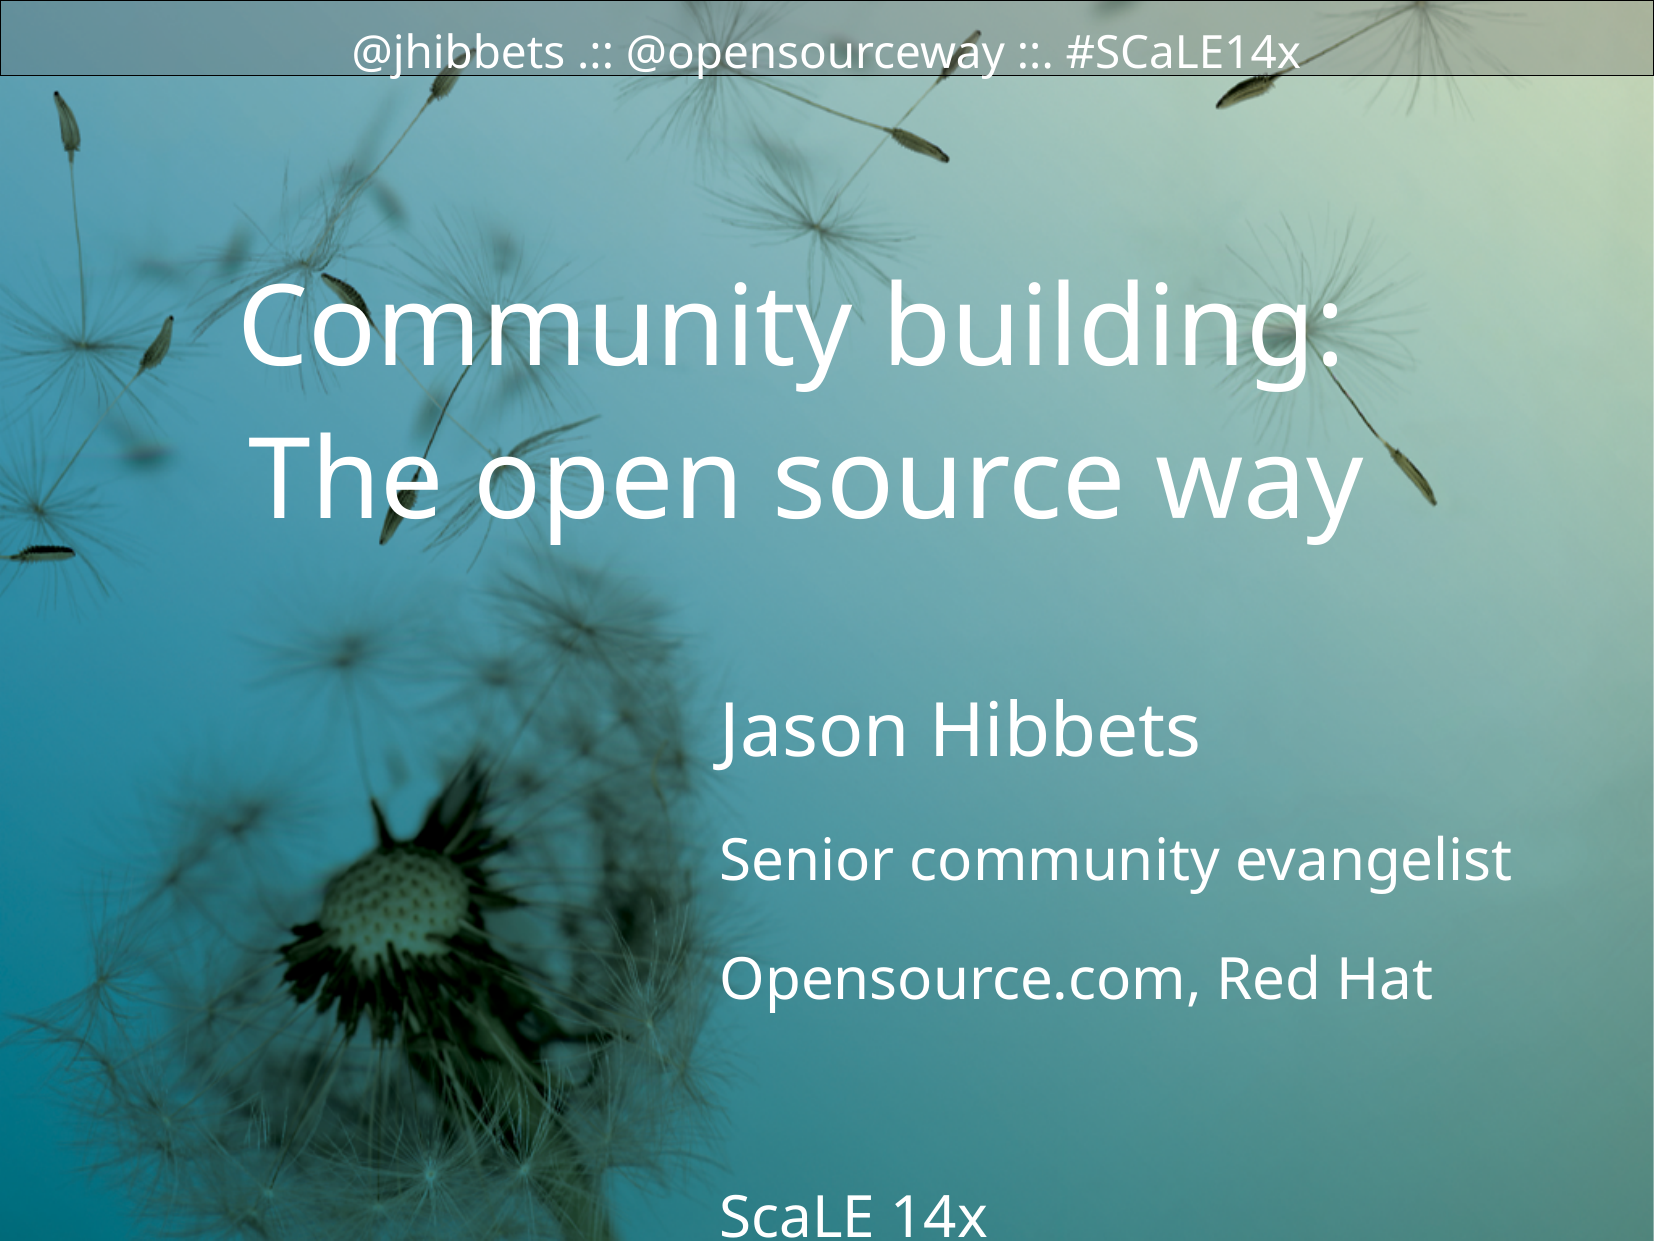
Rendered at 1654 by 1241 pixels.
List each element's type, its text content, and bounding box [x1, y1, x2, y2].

text_box Jason Hibbets Senior community evangelist Opensource.com, Red Hat ScaLE 14x January 23, 2016 [705, 618, 1651, 1146]
picture [0, 76, 1654, 1241]
text_box Community building: The open source way [41, 237, 1572, 479]
